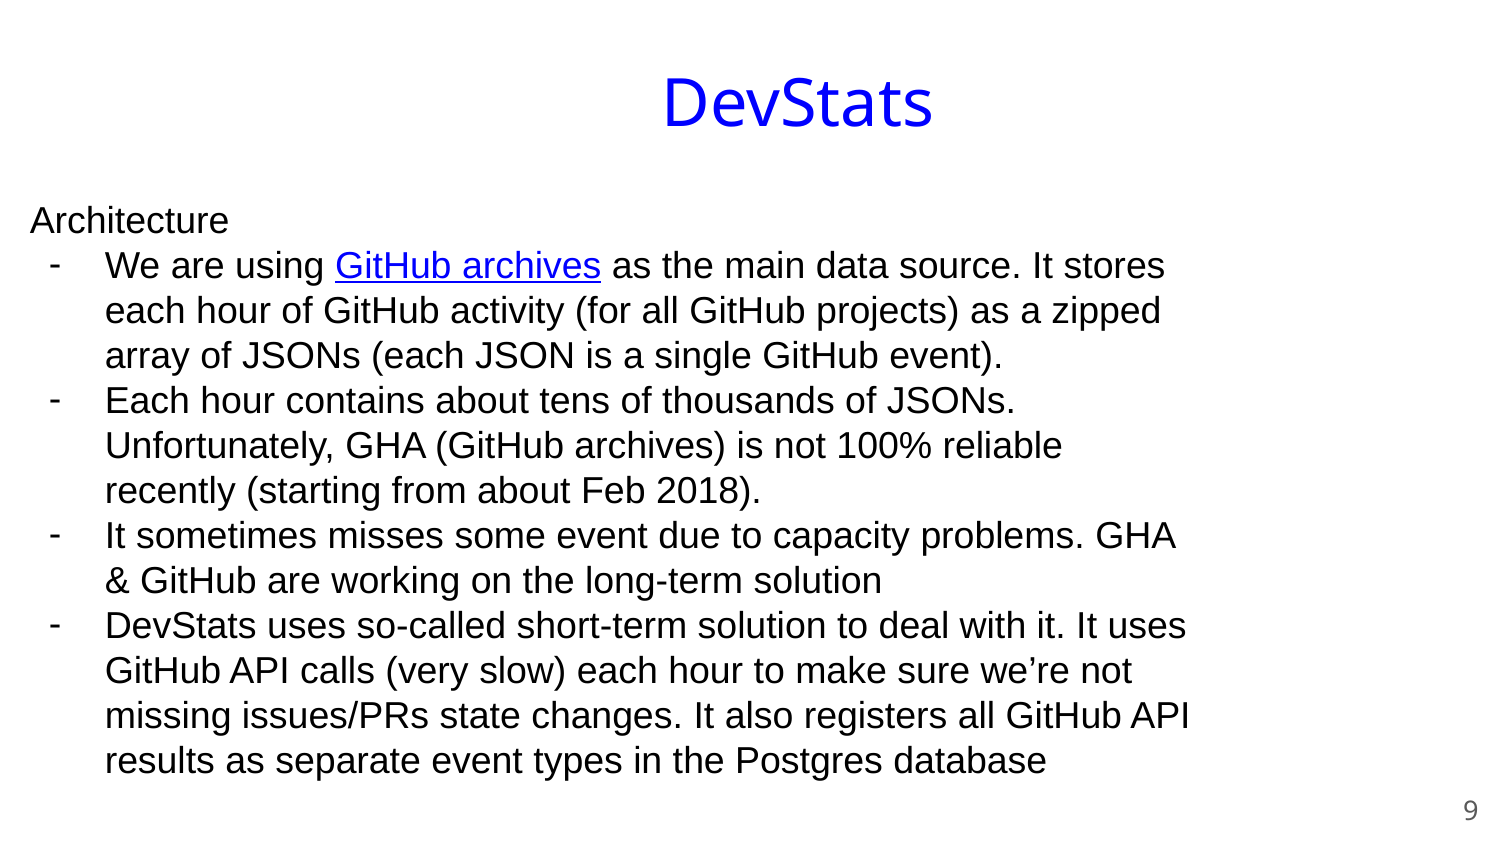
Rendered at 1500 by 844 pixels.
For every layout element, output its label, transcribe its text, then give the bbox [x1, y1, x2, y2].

text_box Architecture We are using GitHub archives as the main data source. It stores each hour of GitHub activity (for all GitHub projects) as a zipped array of JSONs (each JSON is a single GitHub event). Each hour contains about tens of thousands of JSONs. Unfortunately, GHA (GitHub archives) is not 100% reliable recently (starting from about Feb 2018). It sometimes misses some event due to capacity problems. GHA & GitHub are working on the long-term solution DevStats uses so-called short-term solution to deal with it. It uses GitHub API calls (very slow) each hour to make sure we’re not missing issues/PRs state changes. It also registers all GitHub API results as separate event types in the Postgres database [14, 181, 1208, 780]
slide_number <number> [1403, 779, 1494, 844]
title DevStats [646, 41, 1208, 159]
